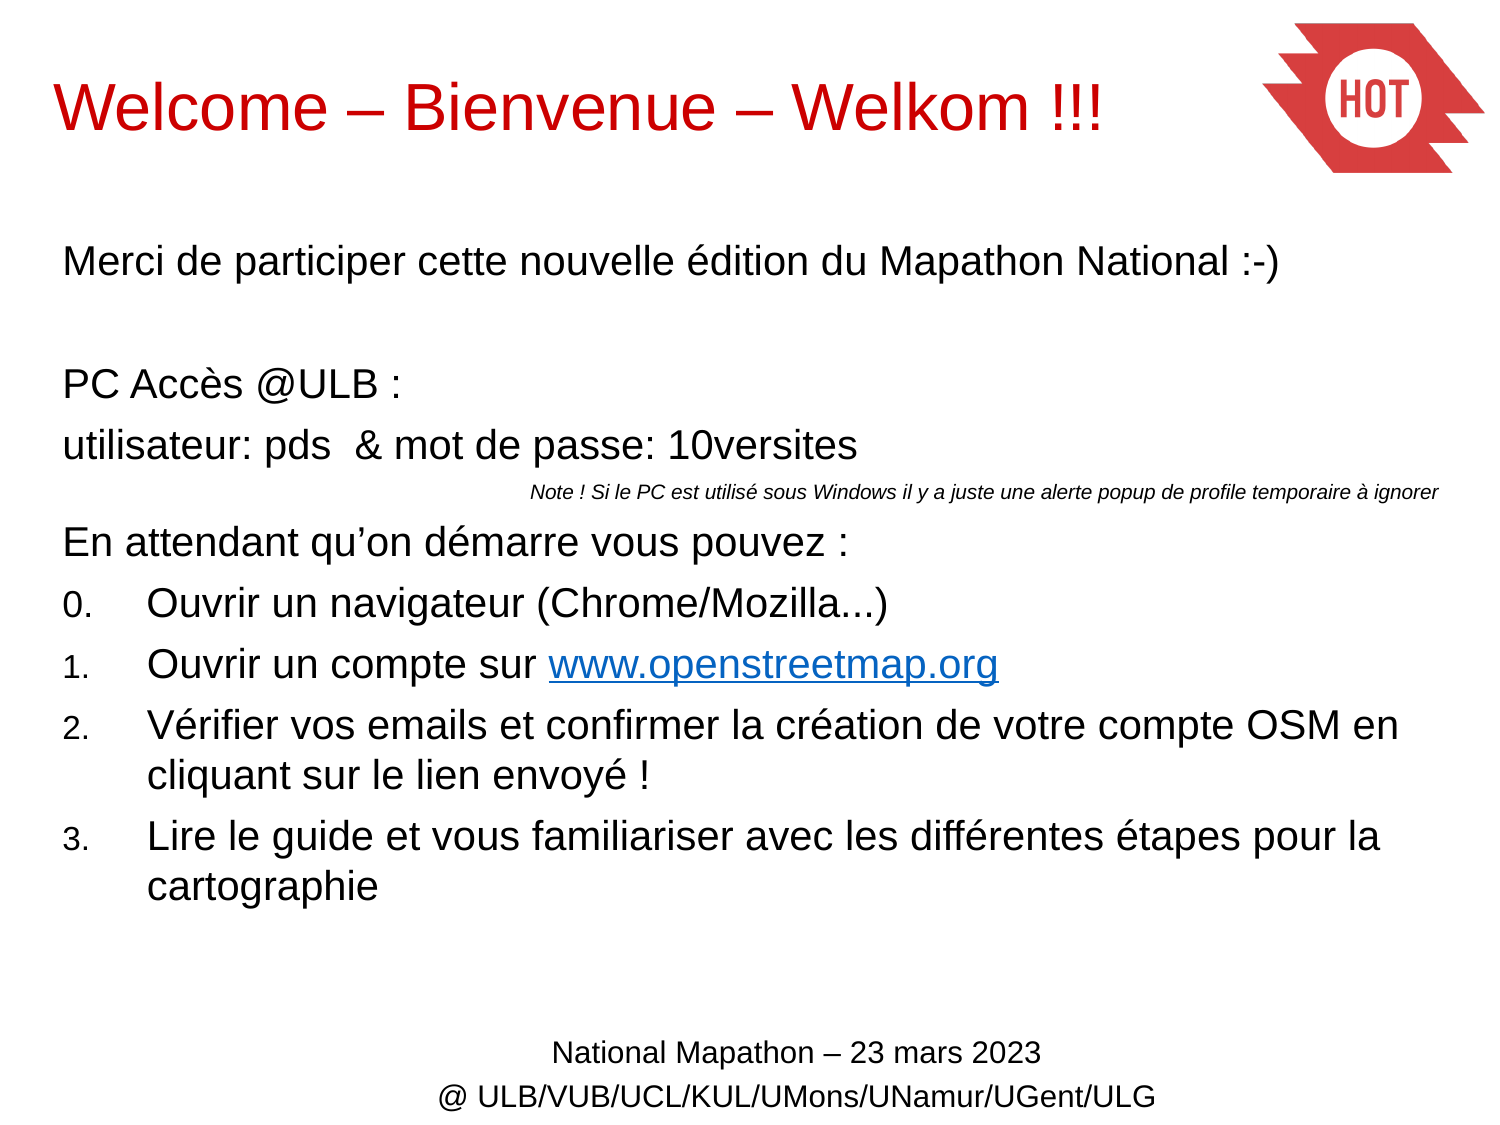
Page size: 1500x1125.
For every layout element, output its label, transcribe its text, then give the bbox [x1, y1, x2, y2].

title Welcome – Bienvenue – Welkom !!! [38, 0, 1332, 218]
picture [1253, 17, 1496, 179]
text_box National Mapathon – 23 mars 2023 @ ULB/VUB/UCL/KUL/UMons/UNamur/UGent/ULG [271, 1024, 1323, 1125]
text_box Merci de participer cette nouvelle édition du Mapathon National :-) PC Accès @ULB : utilisateur: pds & mot de passe: 10versites Note ! Si le PC est utilisé sous Windows il y a juste une alerte popup de profile temporaire à ignorer En attendant qu’on démarre vous pouvez : 0. Ouvrir un navigateur (Chrome/Mozilla...) Ouvrir un compte sur www.openstreetmap.org Vérifier vos emails et confirmer la création de votre compte OSM en cliquant sur le lien envoyé ! Lire le guide et vous familiariser avec les différentes étapes pour la cartographie [62, 234, 1439, 1000]
